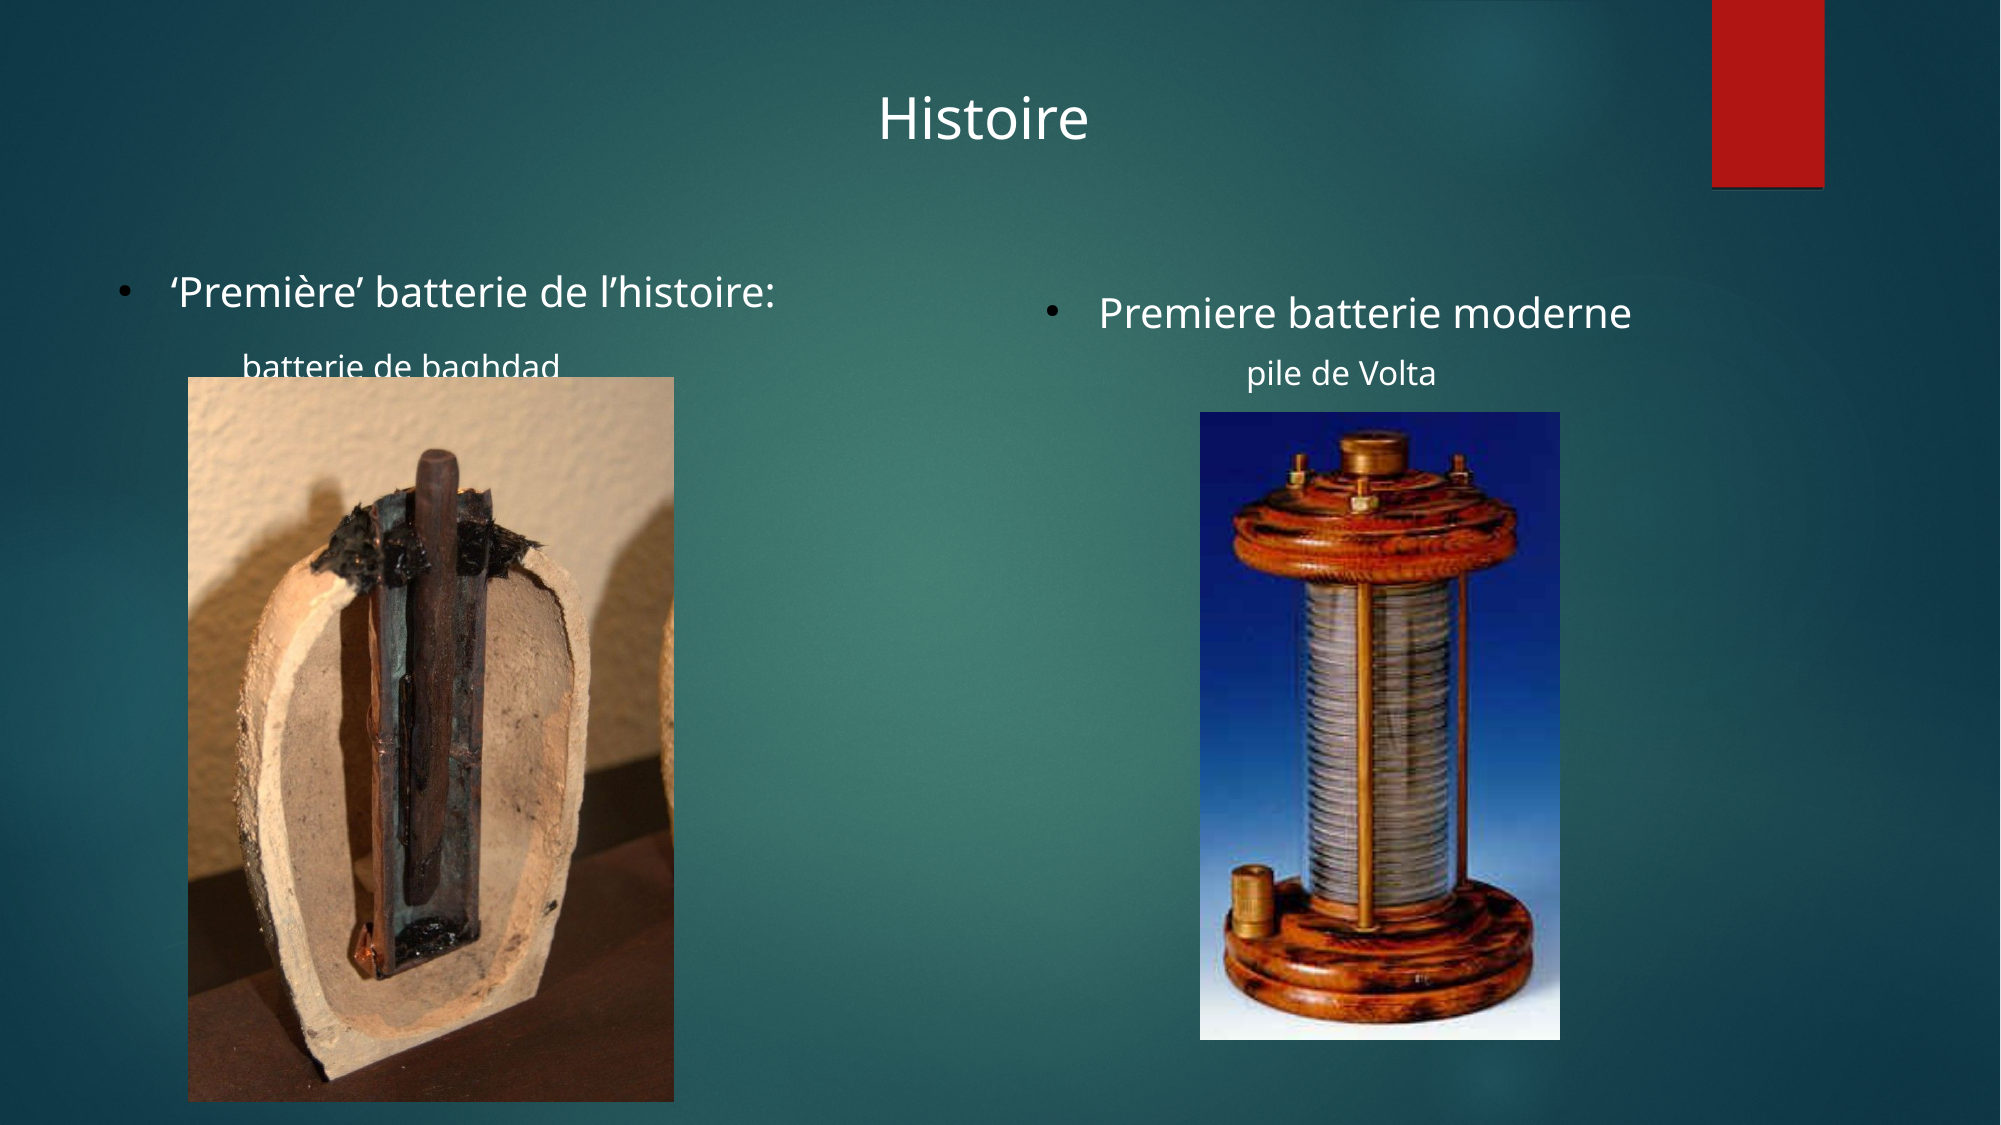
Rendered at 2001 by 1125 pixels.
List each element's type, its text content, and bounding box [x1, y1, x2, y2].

title Histoire [259, 20, 1708, 213]
list ‘Première’ batterie de l’histoire: batterie de baghdad [99, 263, 979, 916]
picture [0, 0, 2001, 1125]
list Premiere batterie moderne pile de Volta [1015, 283, 1895, 936]
